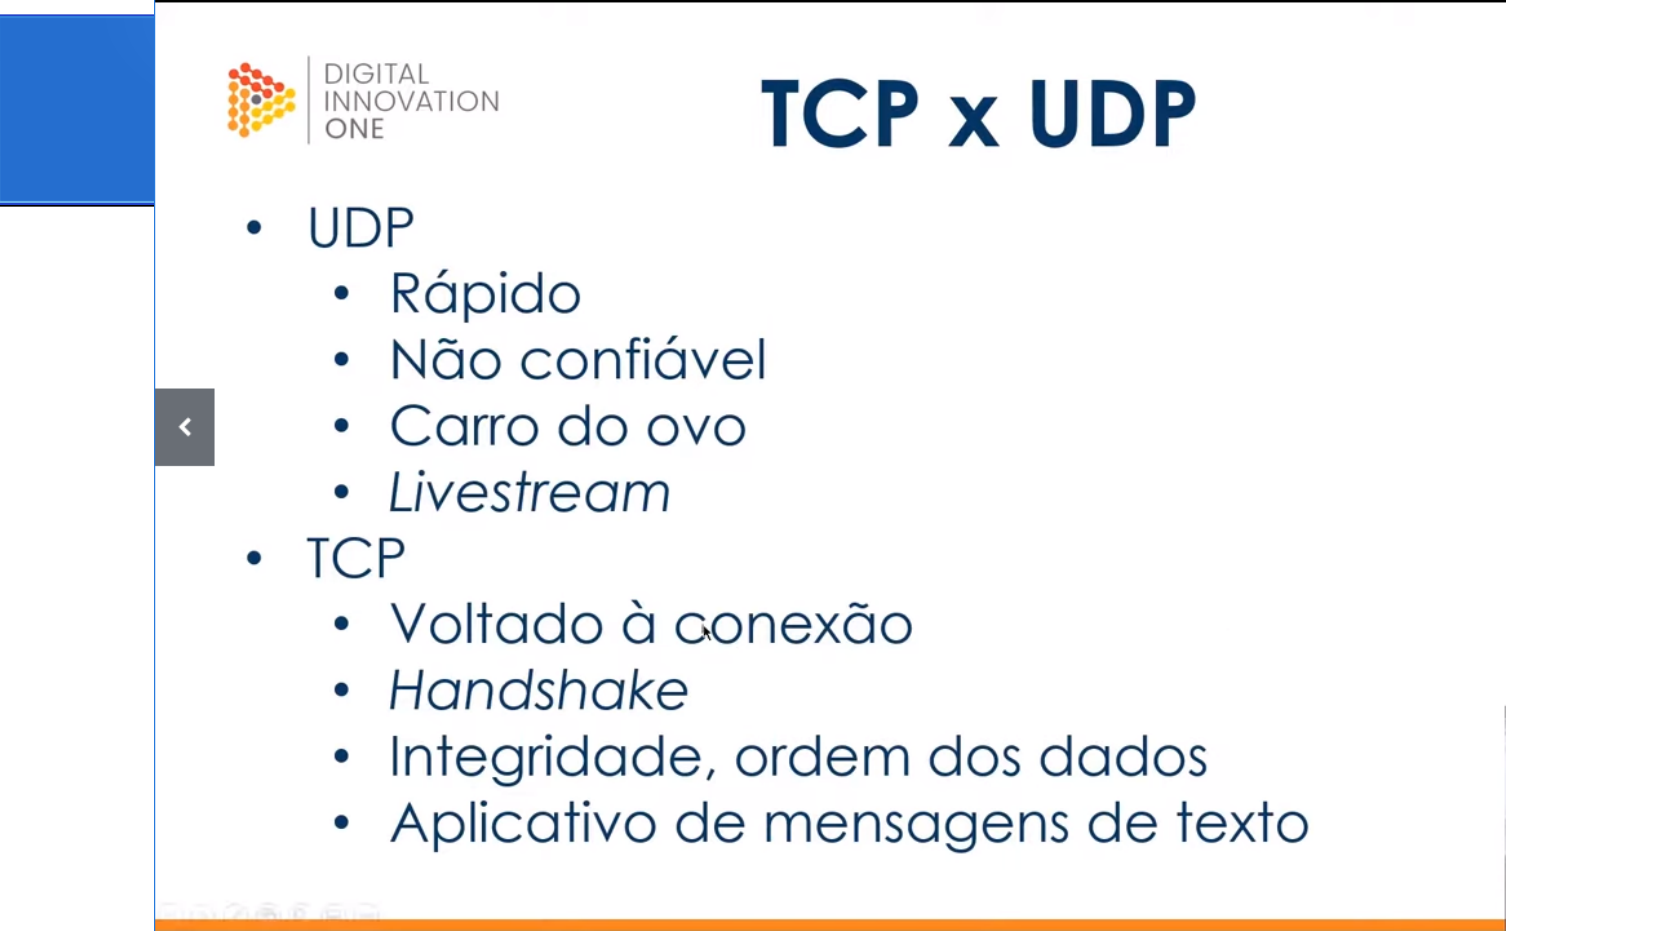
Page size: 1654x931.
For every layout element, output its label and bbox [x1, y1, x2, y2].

picture [154, 0, 1506, 931]
